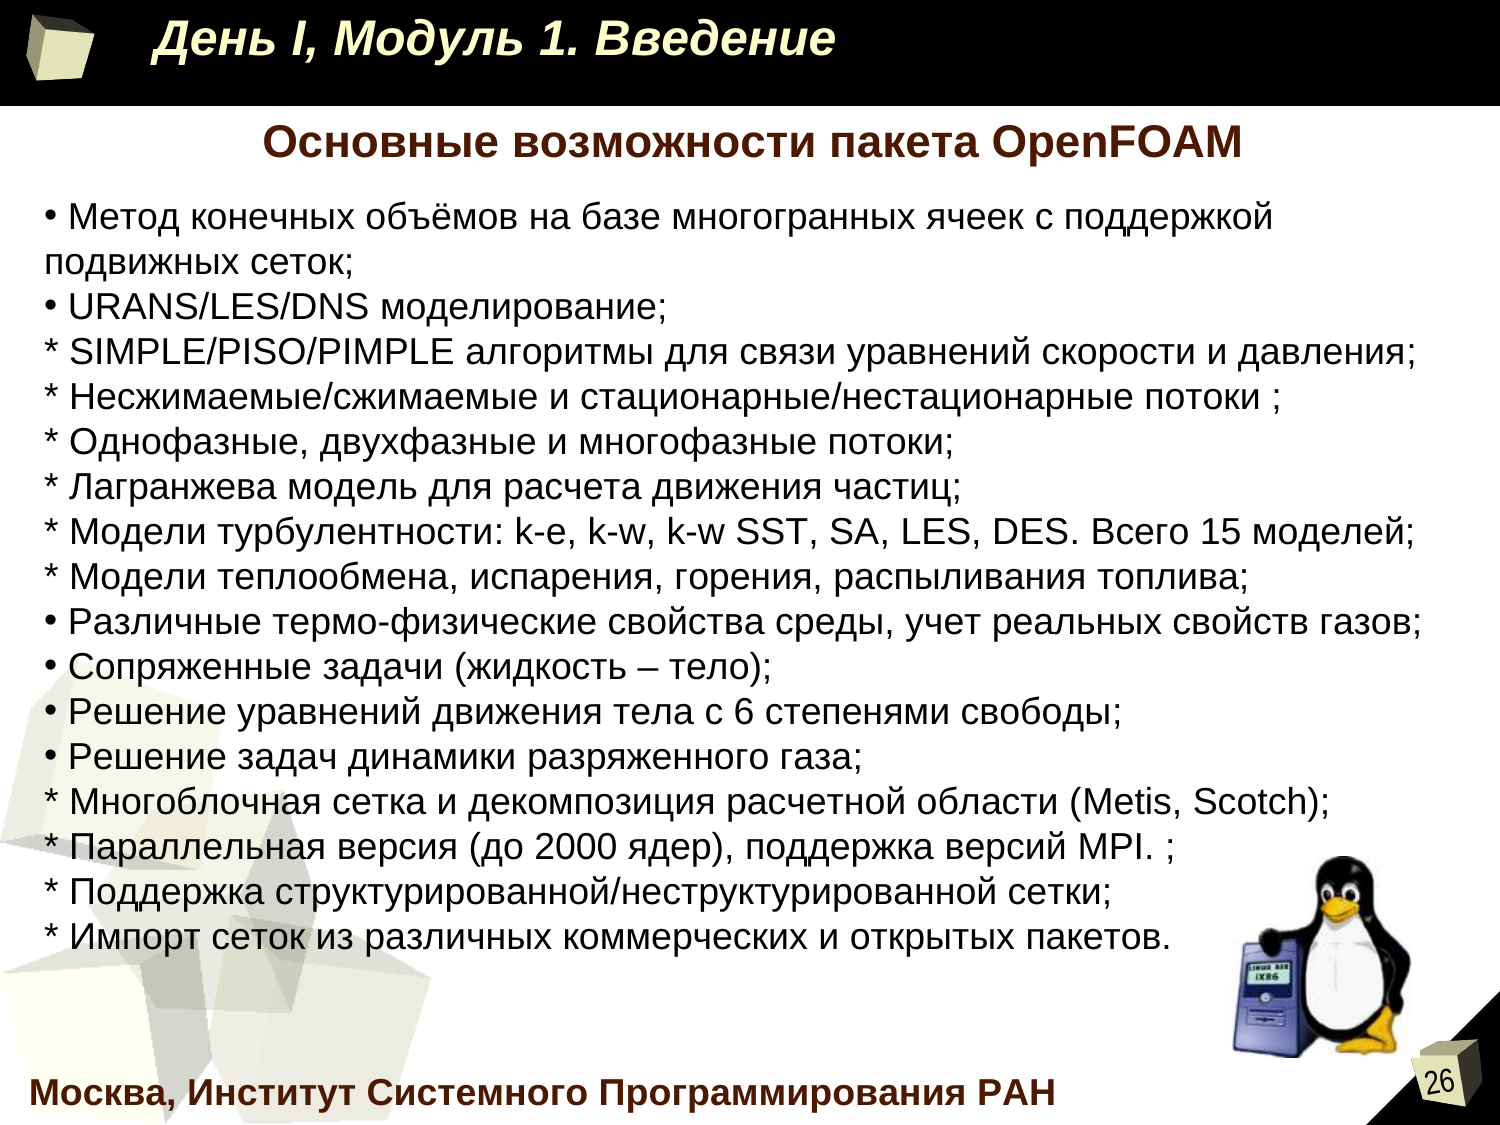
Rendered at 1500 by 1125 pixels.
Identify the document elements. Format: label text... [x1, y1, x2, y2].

picture [423, 1088, 433, 1102]
picture [0, 659, 433, 1125]
text_box Mетод конечных объёмов на базе многогранных ячеек c поддержкой подвижных сеток; URANS/LES/DNS моделирование; * SIMPLE/PISO/PIMPLE алгоритмы для связи уравнений скорости и давления; * Несжимаемые/сжимаемые и стационарные/нестационарные потоки ; * Однофазные, двухфазные и многофазные потоки; * Лагранжева модель для расчета движения частиц; * Модели турбулентности: k-e, k-w, k-w SST, SA, LES, DES. Всего 15 моделей; * Модели теплообмена, испарения, горения, распыливания топлива; Различные термо-физические свойства среды, учет реальных свойств газов; Сопряженные задачи (жидкость – тело); Решение уравнений движения тела с 6 степенями свободы; Решение задач динамики разряженного газа; * Многоблочная сетка и декомпозиция расчетной области (Metis, Scotch); * Параллельная версия (до 2000 ядер), поддержка версий MPI. ; * Поддержка структурированной/неструктурированной сетки; * Импорт сеток из различных коммерческих и открытых пакетов. [29, 185, 1465, 965]
text_box Основные возможности пакета OpenFOAM [5, 104, 1500, 185]
picture [1222, 856, 1420, 1058]
